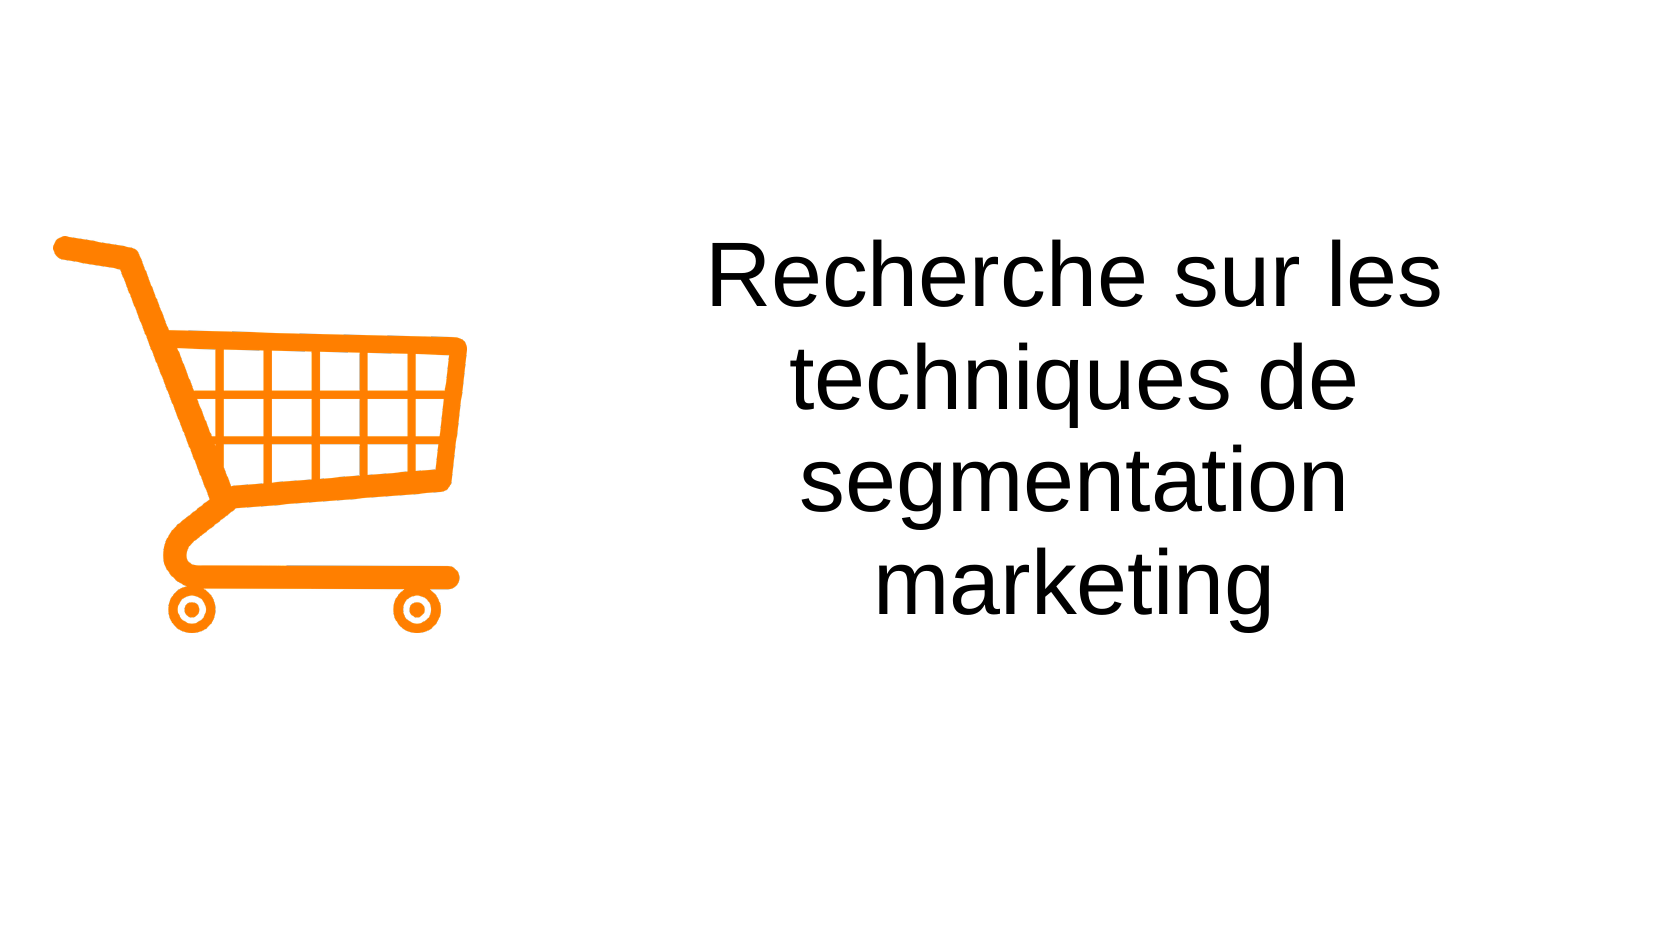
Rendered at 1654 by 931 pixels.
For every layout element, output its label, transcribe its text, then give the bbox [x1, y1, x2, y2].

title Recherche sur les techniques de segmentation marketing [614, 172, 1536, 686]
picture [53, 236, 467, 633]
